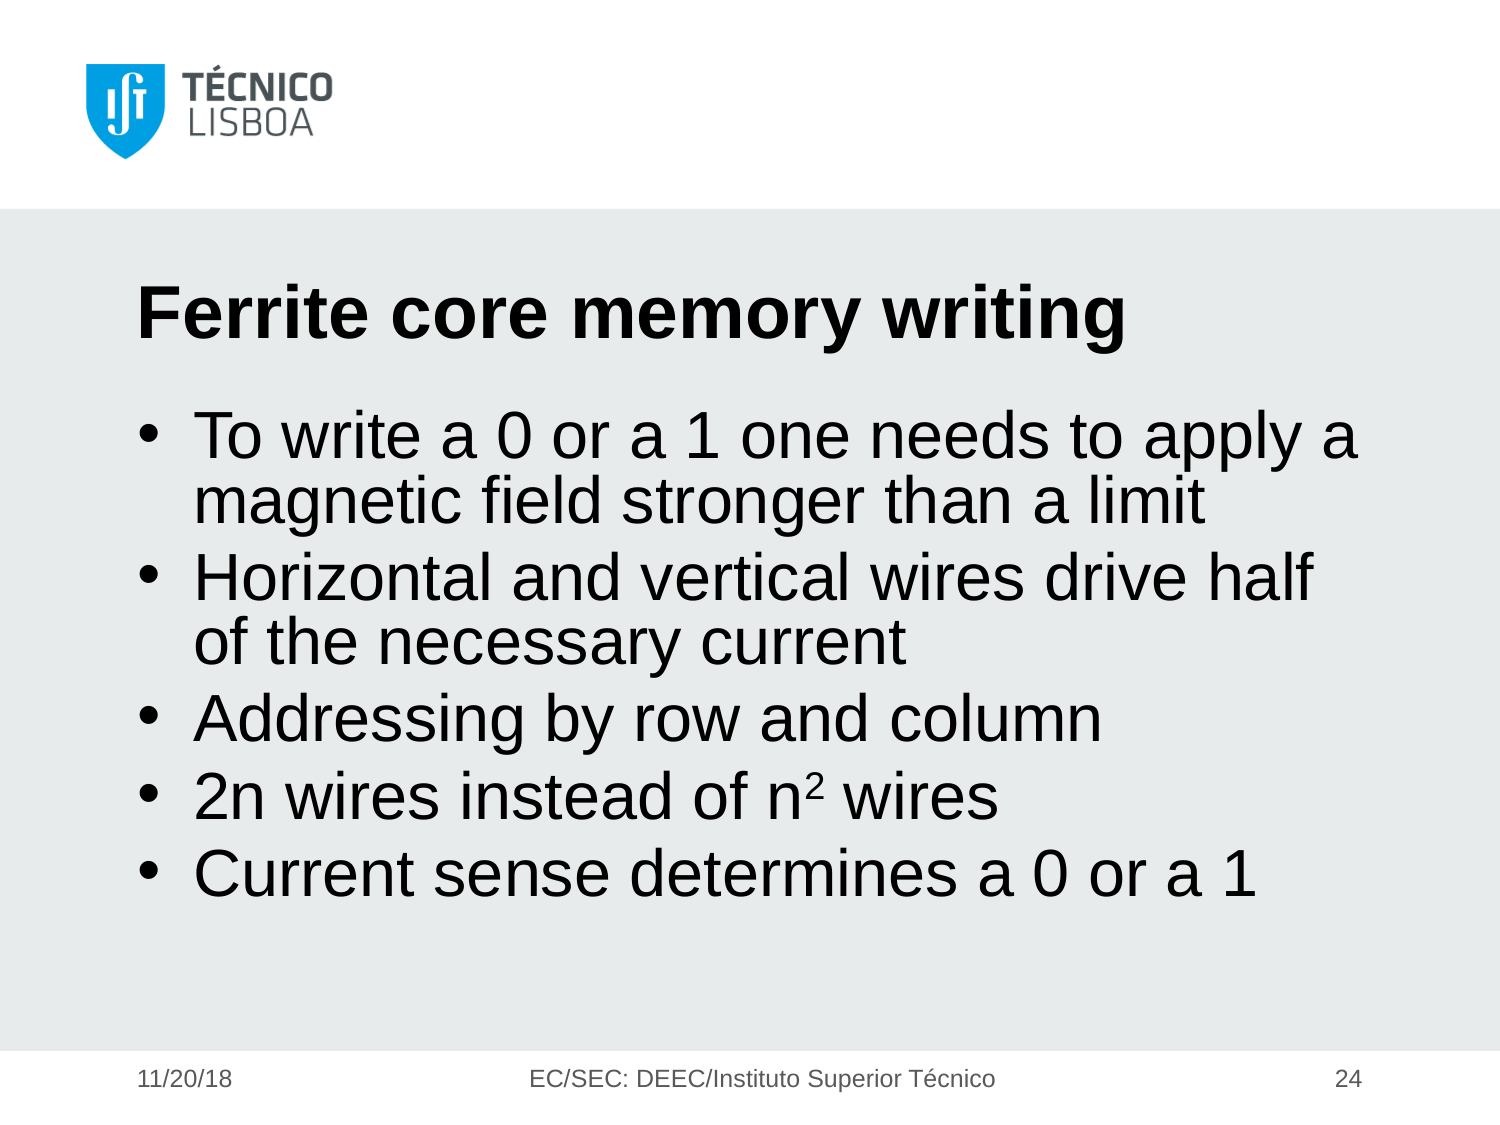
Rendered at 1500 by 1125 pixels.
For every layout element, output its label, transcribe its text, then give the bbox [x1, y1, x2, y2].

slide_number 11/20/18 [121, 1052, 425, 1103]
slide_number <number> [1077, 1052, 1378, 1103]
list To write a 0 or a 1 one needs to apply a magnetic field stronger than a limit Horizontal and vertical wires drive half of the necessary current Addressing by row and column 2n wires instead of n2 wires Current sense determines a 0 or a 1 [121, 400, 1378, 1005]
title Ferrite core memory writing [121, 237, 1378, 381]
footer EC/SEC: DEEC/Instituto Superior Técnico [512, 1052, 1021, 1103]
picture [0, 0, 1500, 1125]
